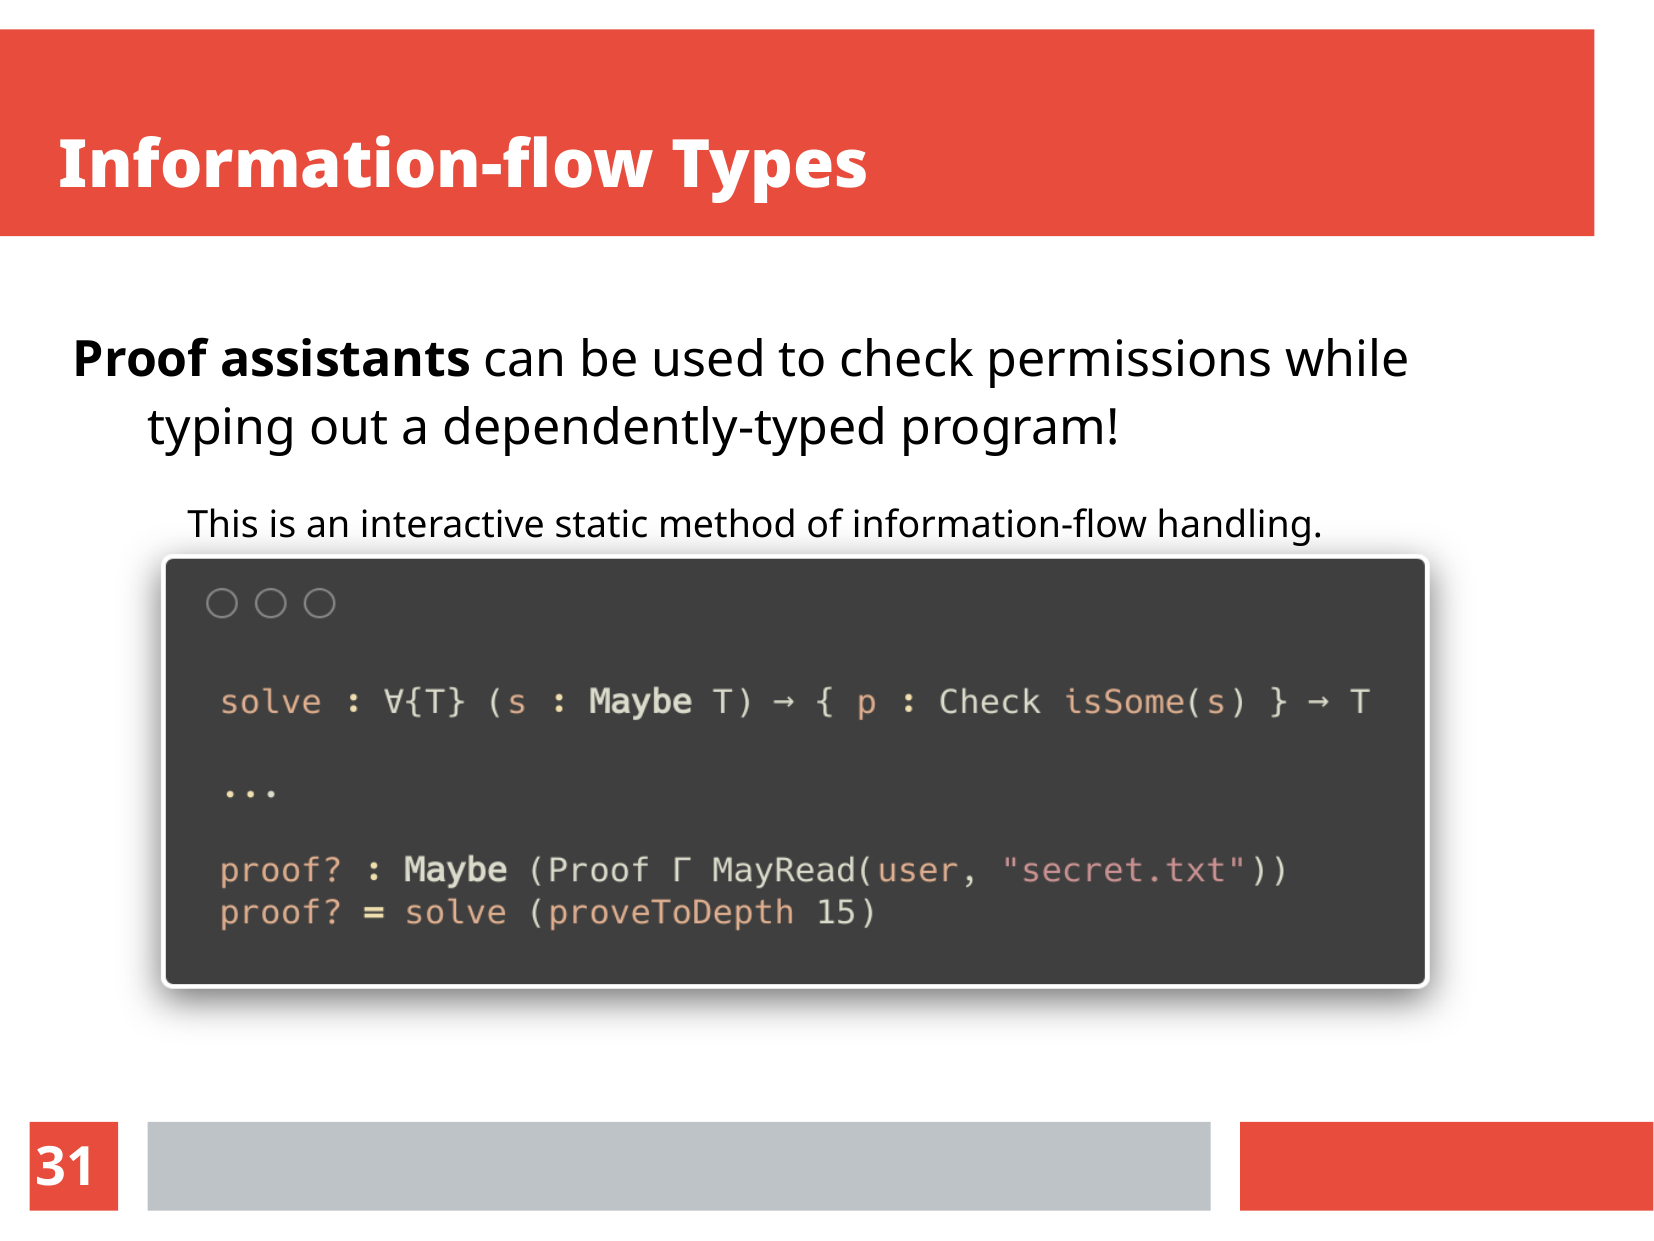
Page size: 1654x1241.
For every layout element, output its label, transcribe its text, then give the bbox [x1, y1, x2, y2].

text_box 31 [20, 1119, 254, 1210]
picture [94, 456, 1497, 1087]
text_box This is an interactive static method of information-flow handling. [172, 490, 1420, 549]
text_box Proof assistants can be used to check permissions while typing out a dependently-typed program! [57, 315, 1572, 447]
title Information-flow Types [59, 58, 1595, 207]
